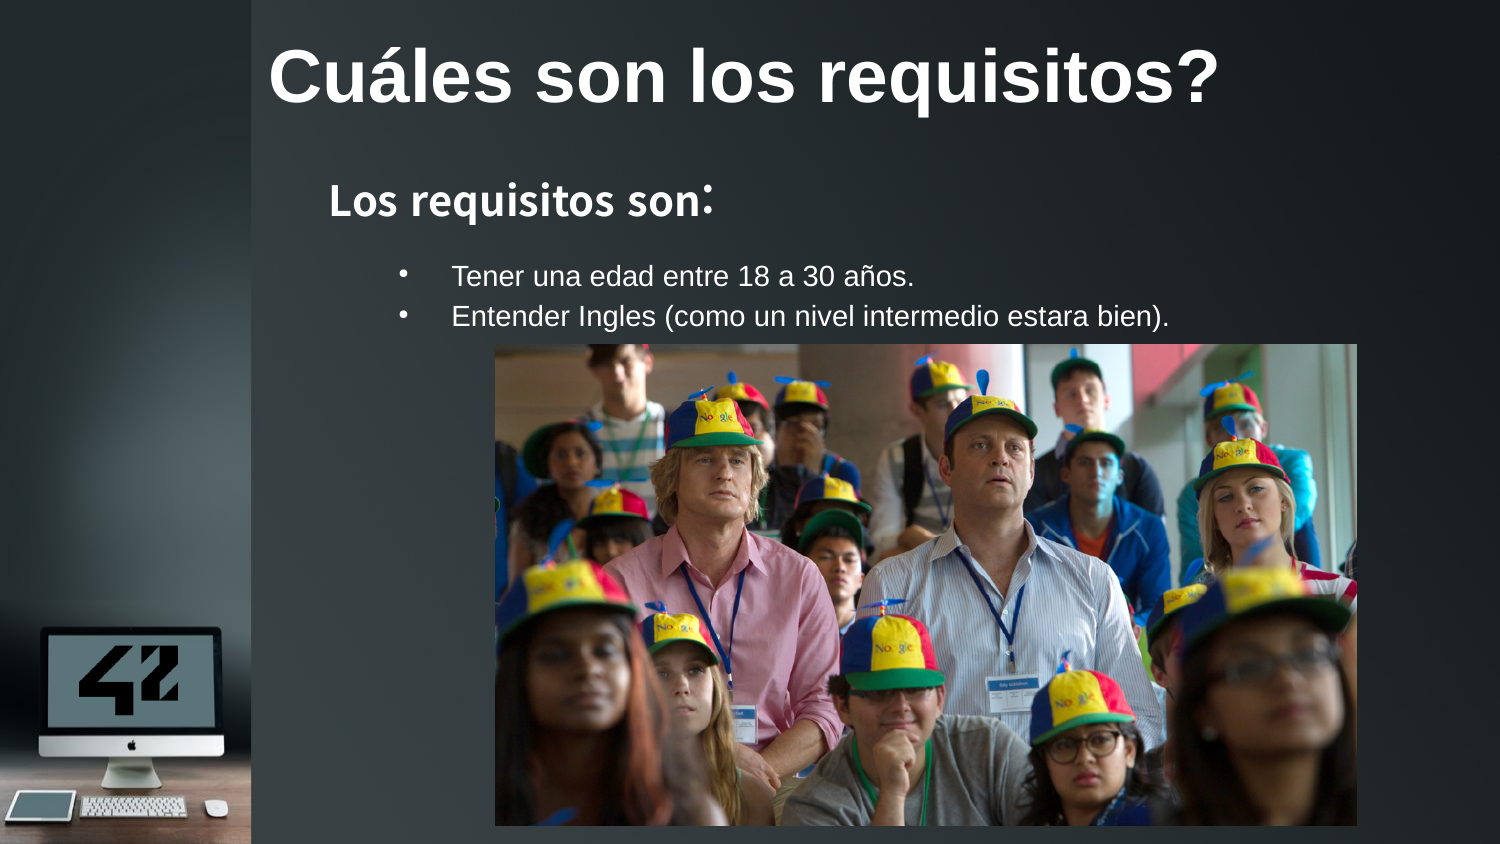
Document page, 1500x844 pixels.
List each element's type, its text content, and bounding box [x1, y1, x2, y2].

list Los requisitos son: [313, 161, 1459, 238]
picture [0, 0, 1500, 844]
list Tener una edad entre 18 a 30 años. Entender Ingles (como un nivel intermedio estara bien). [315, 249, 1461, 741]
title Cuáles son los requisitos? [253, 0, 1500, 146]
